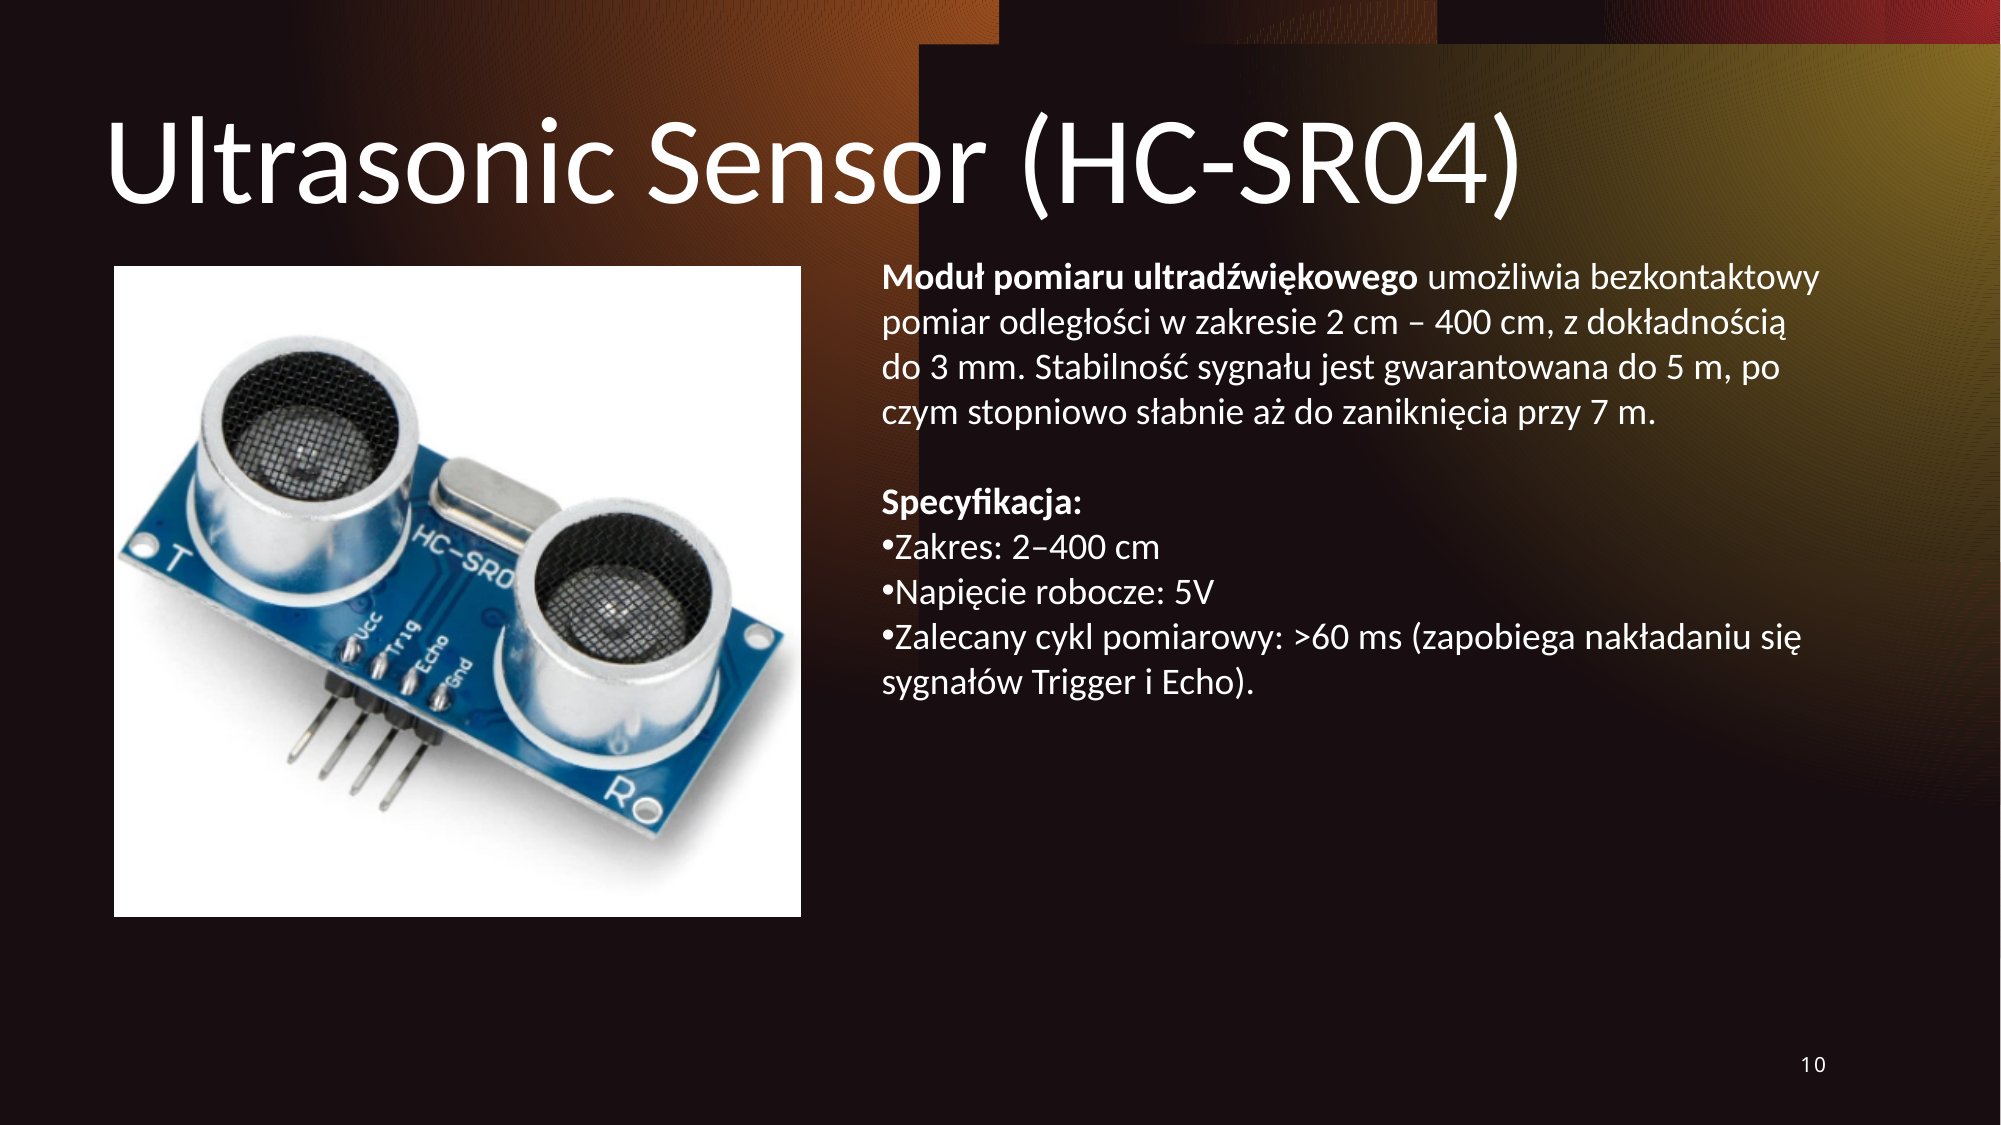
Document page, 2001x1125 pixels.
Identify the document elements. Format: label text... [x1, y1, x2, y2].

picture [114, 266, 801, 917]
title Ultrasonic Sensor (HC-SR04) [88, 88, 1908, 225]
text_box [1785, 1035, 1910, 1096]
text_box Moduł pomiaru ultradźwiękowego umożliwia bezkontaktowy pomiar odległości w zakresie 2 cm – 400 cm, z dokładnością do 3 mm. Stabilność sygnału jest gwarantowana do 5 m, po czym stopniowo słabnie aż do zaniknięcia przy 7 m. Specyfikacja: Zakres: 2–400 cm Napięcie robocze: 5V Zalecany cykl pomiarowy: >60 ms (zapobiega nakładaniu się sygnałów Trigger i Echo). [866, 244, 1848, 714]
